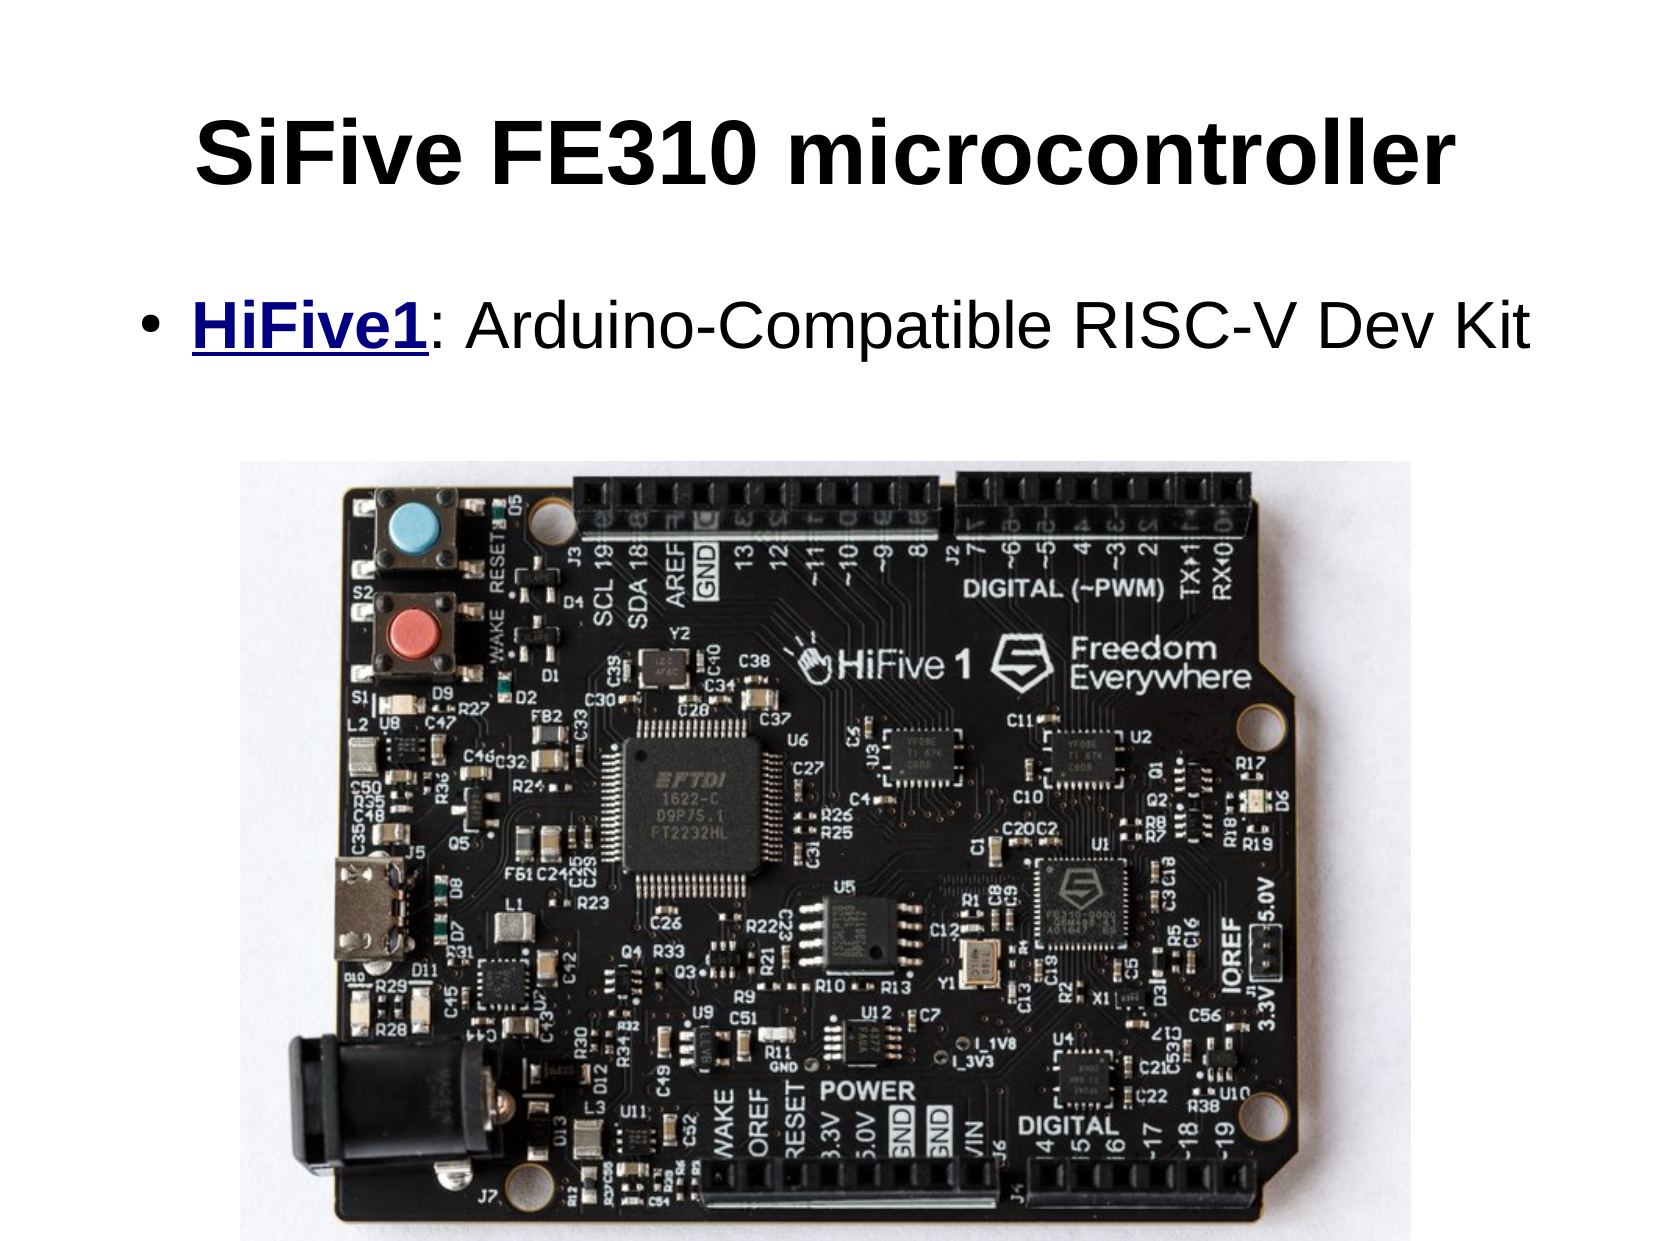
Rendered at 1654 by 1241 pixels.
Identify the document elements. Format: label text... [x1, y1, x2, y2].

title SiFive FE310 microcontroller [82, 49, 1571, 257]
list HiFive1: Arduino-Compatible RISC-V Dev Kit [120, 257, 1533, 889]
picture [240, 461, 1411, 1241]
